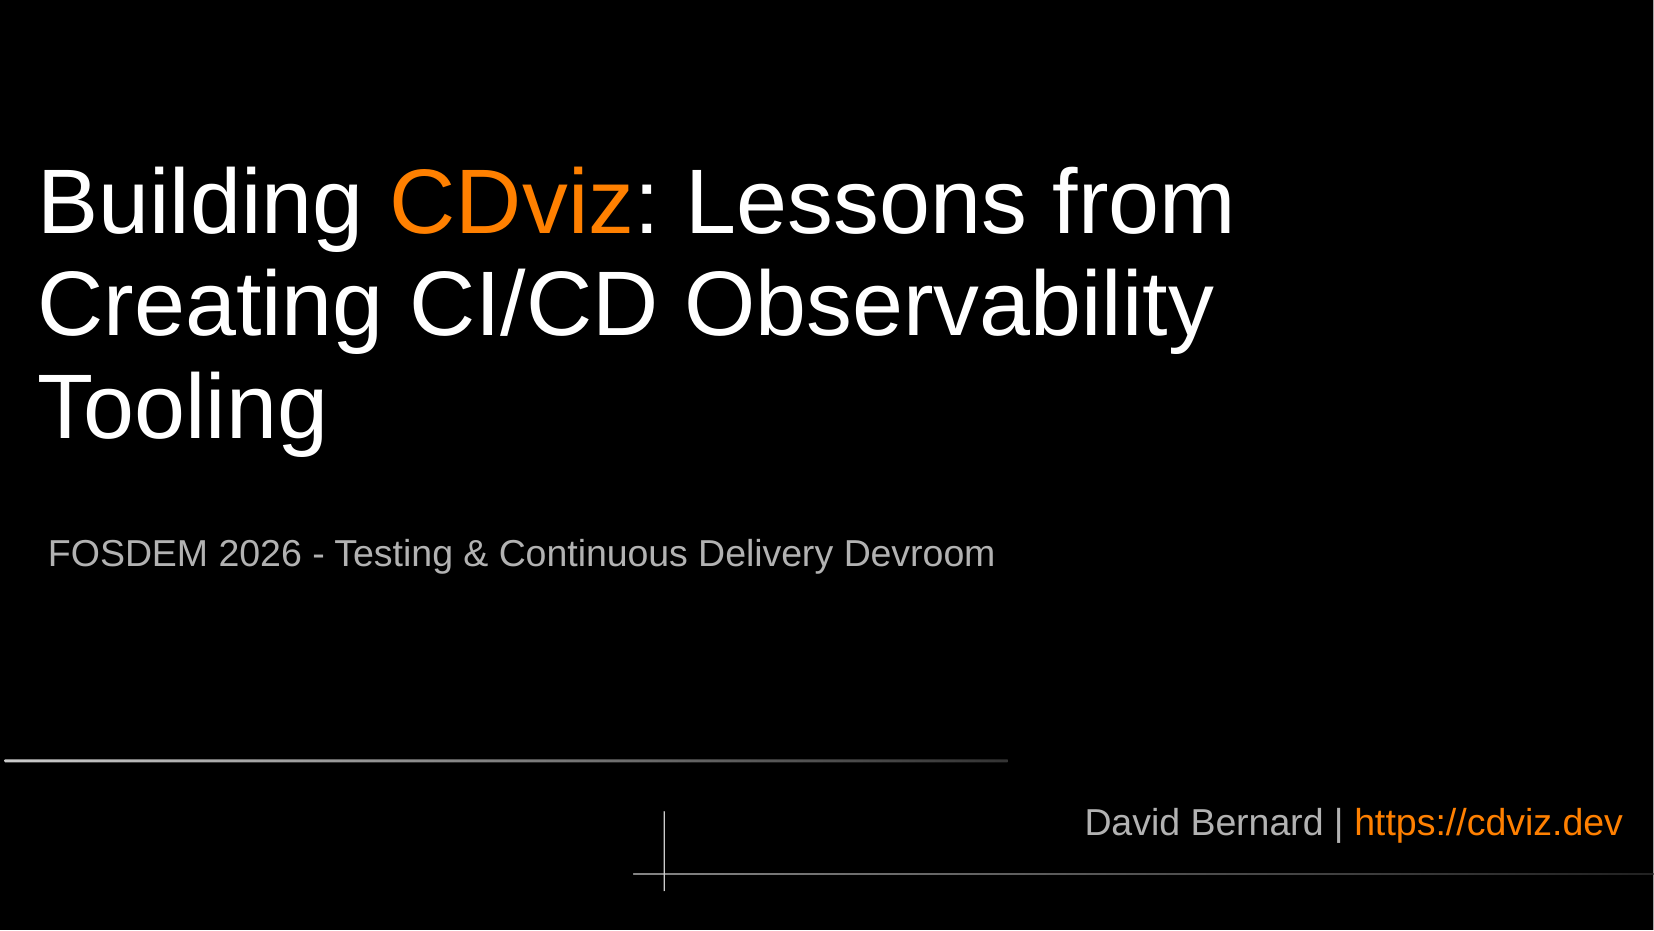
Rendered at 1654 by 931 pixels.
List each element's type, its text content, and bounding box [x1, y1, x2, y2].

text_box David Bernard | https://cdviz.dev [1069, 794, 1654, 863]
text_box FOSDEM 2026 - Testing & Continuous Delivery Devroom [33, 525, 1013, 582]
title Building CDviz: Lessons from Creating CI/CD Observability Tooling [37, 150, 1514, 458]
